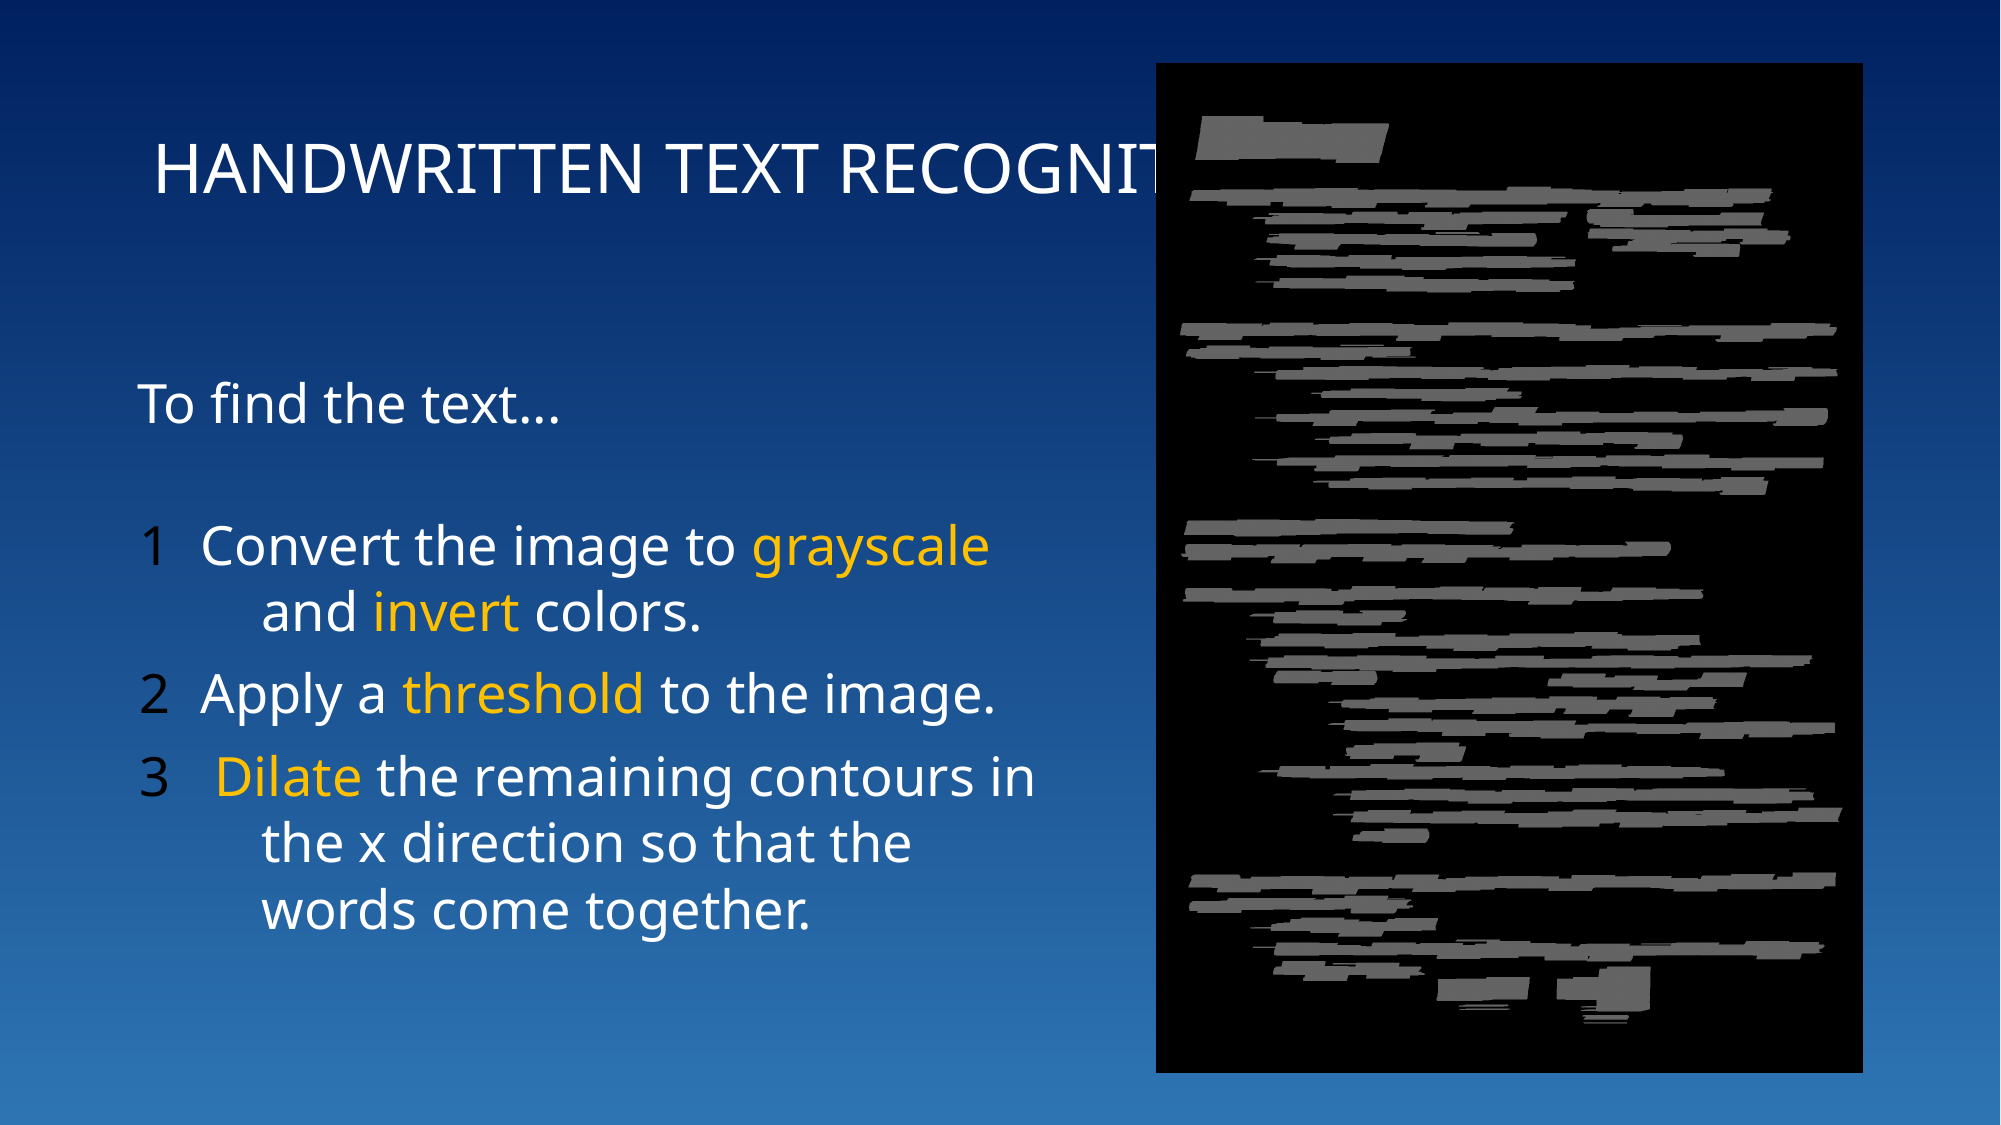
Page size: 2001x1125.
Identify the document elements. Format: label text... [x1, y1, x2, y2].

subtitle To find the text... Convert the image to grayscale and invert colors. Apply a threshold to the image. Dilate the remaining contours in the x direction so that the words come together. [137, 299, 1070, 1014]
title HANDWRITTEN TEXT RECOGNITION [137, 59, 1863, 278]
picture [1156, 63, 1863, 1073]
